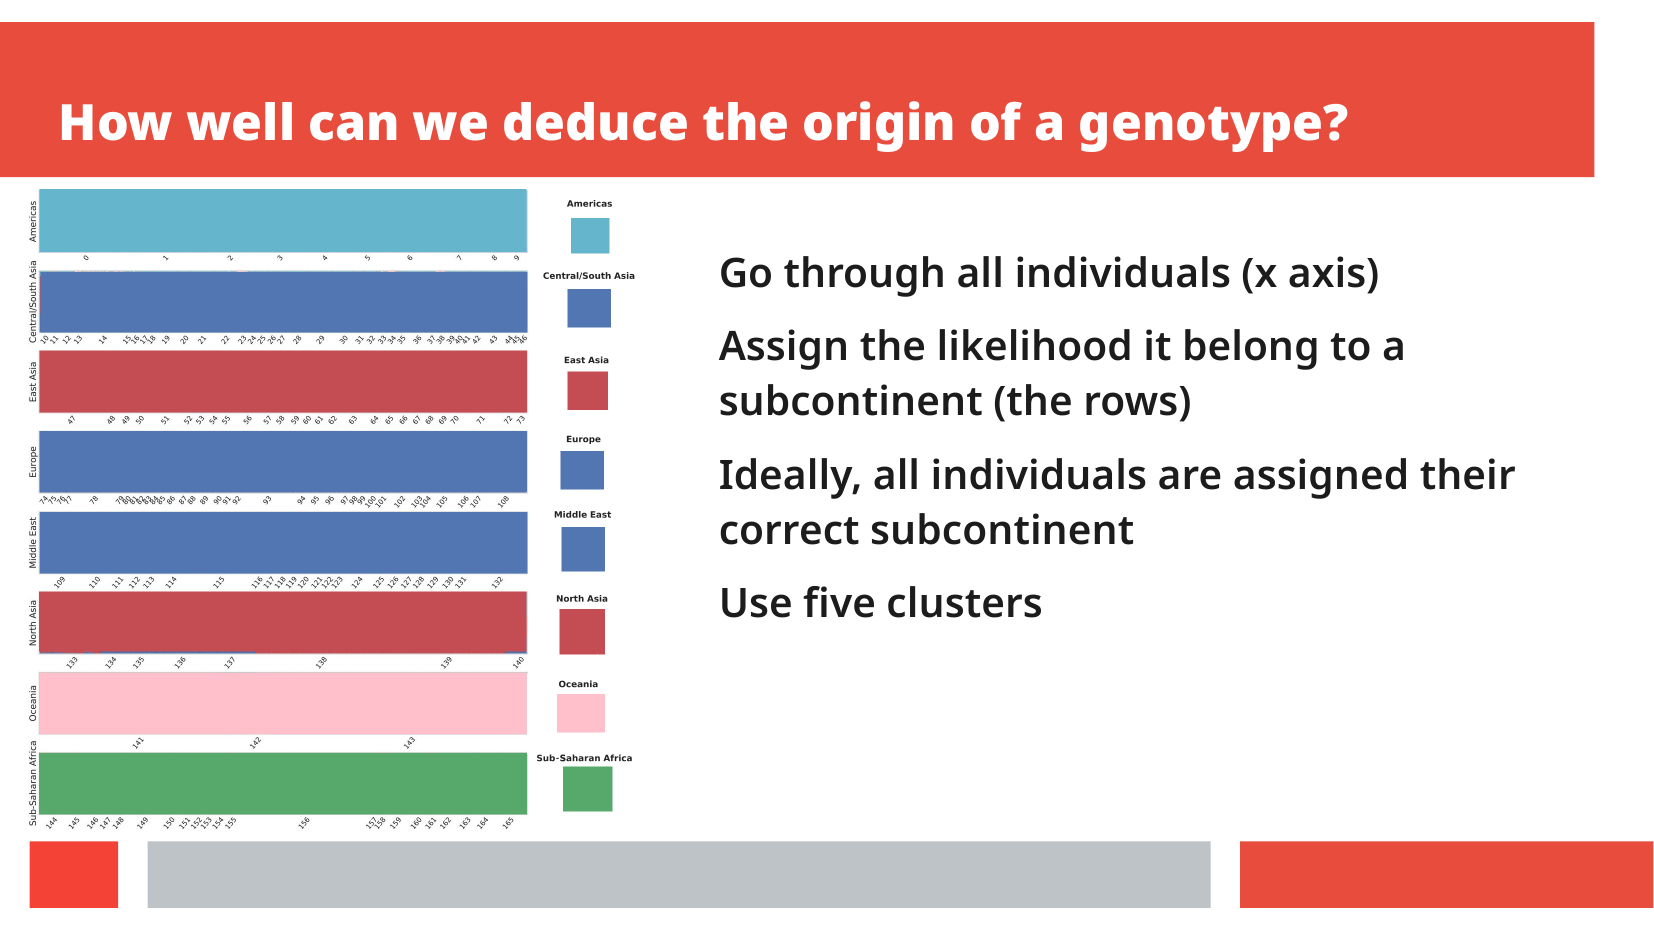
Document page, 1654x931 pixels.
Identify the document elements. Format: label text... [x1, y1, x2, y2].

list Go through all individuals (x axis) Assign the likelihood it belong to a subcontinent (the rows) Ideally, all individuals are assigned their correct subcontinent Use five clusters [718, 243, 1589, 820]
picture [28, 189, 635, 830]
title How well can we deduce the origin of a genotype? [59, 44, 1595, 156]
